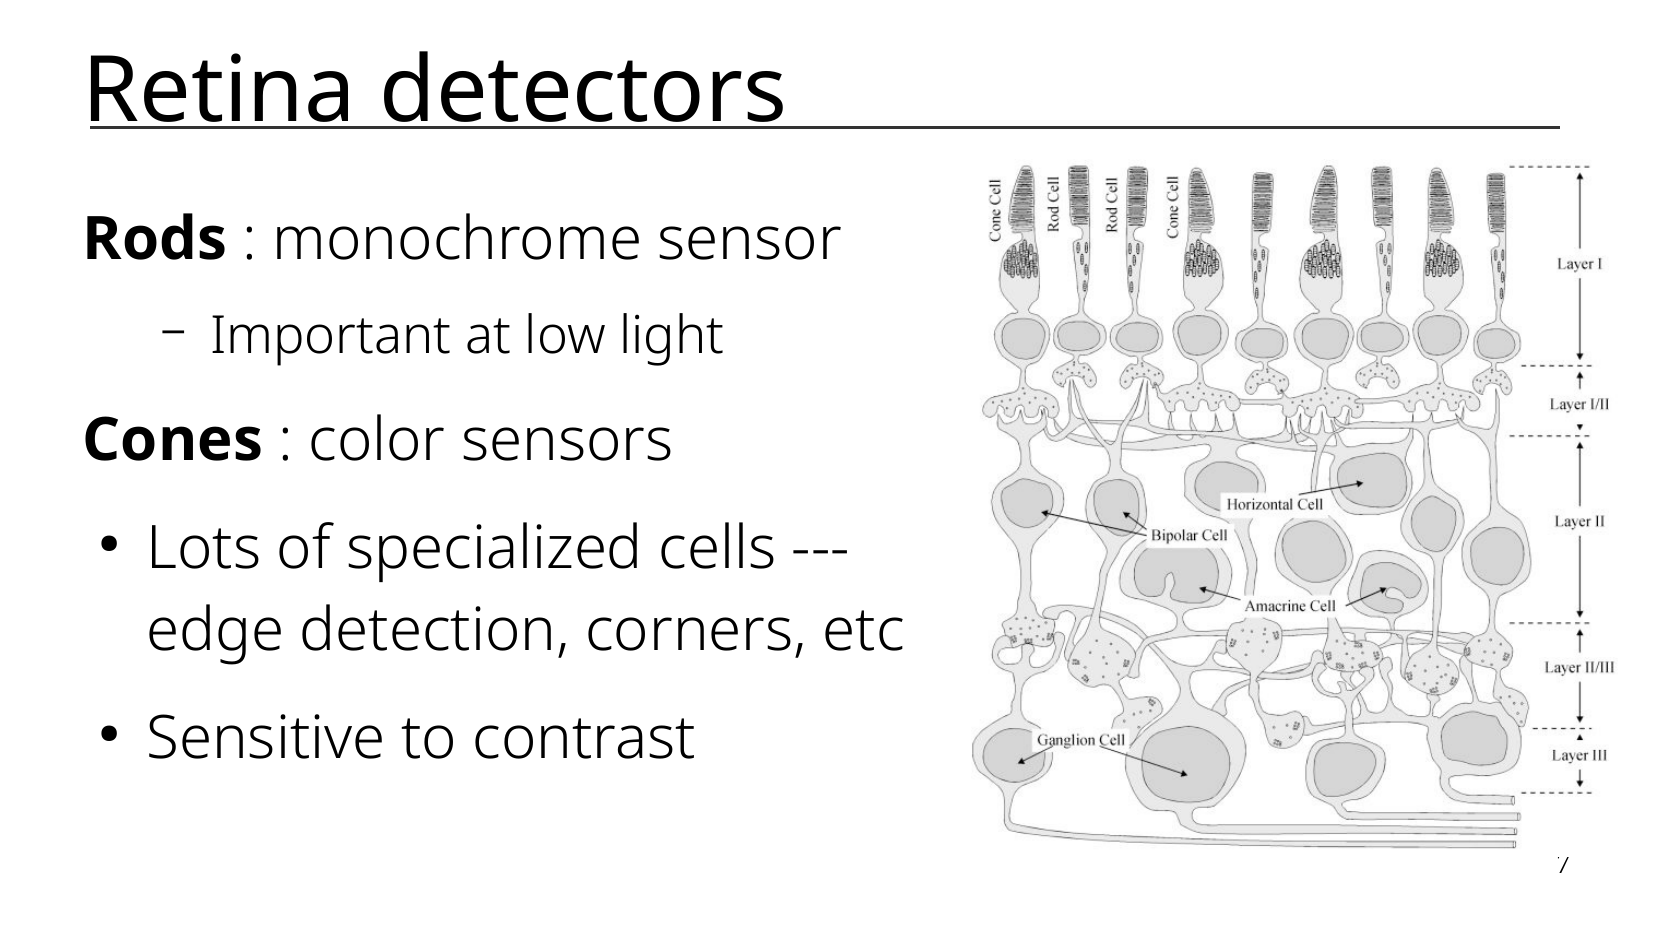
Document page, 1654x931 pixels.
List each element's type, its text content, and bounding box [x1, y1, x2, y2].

list Rods : monochrome sensor Important at low light Cones : color sensors Lots of specialized cells --- edge detection, corners, etc Sensitive to contrast [82, 195, 931, 841]
picture [945, 159, 1621, 857]
title Retina detectors [82, 32, 1571, 140]
